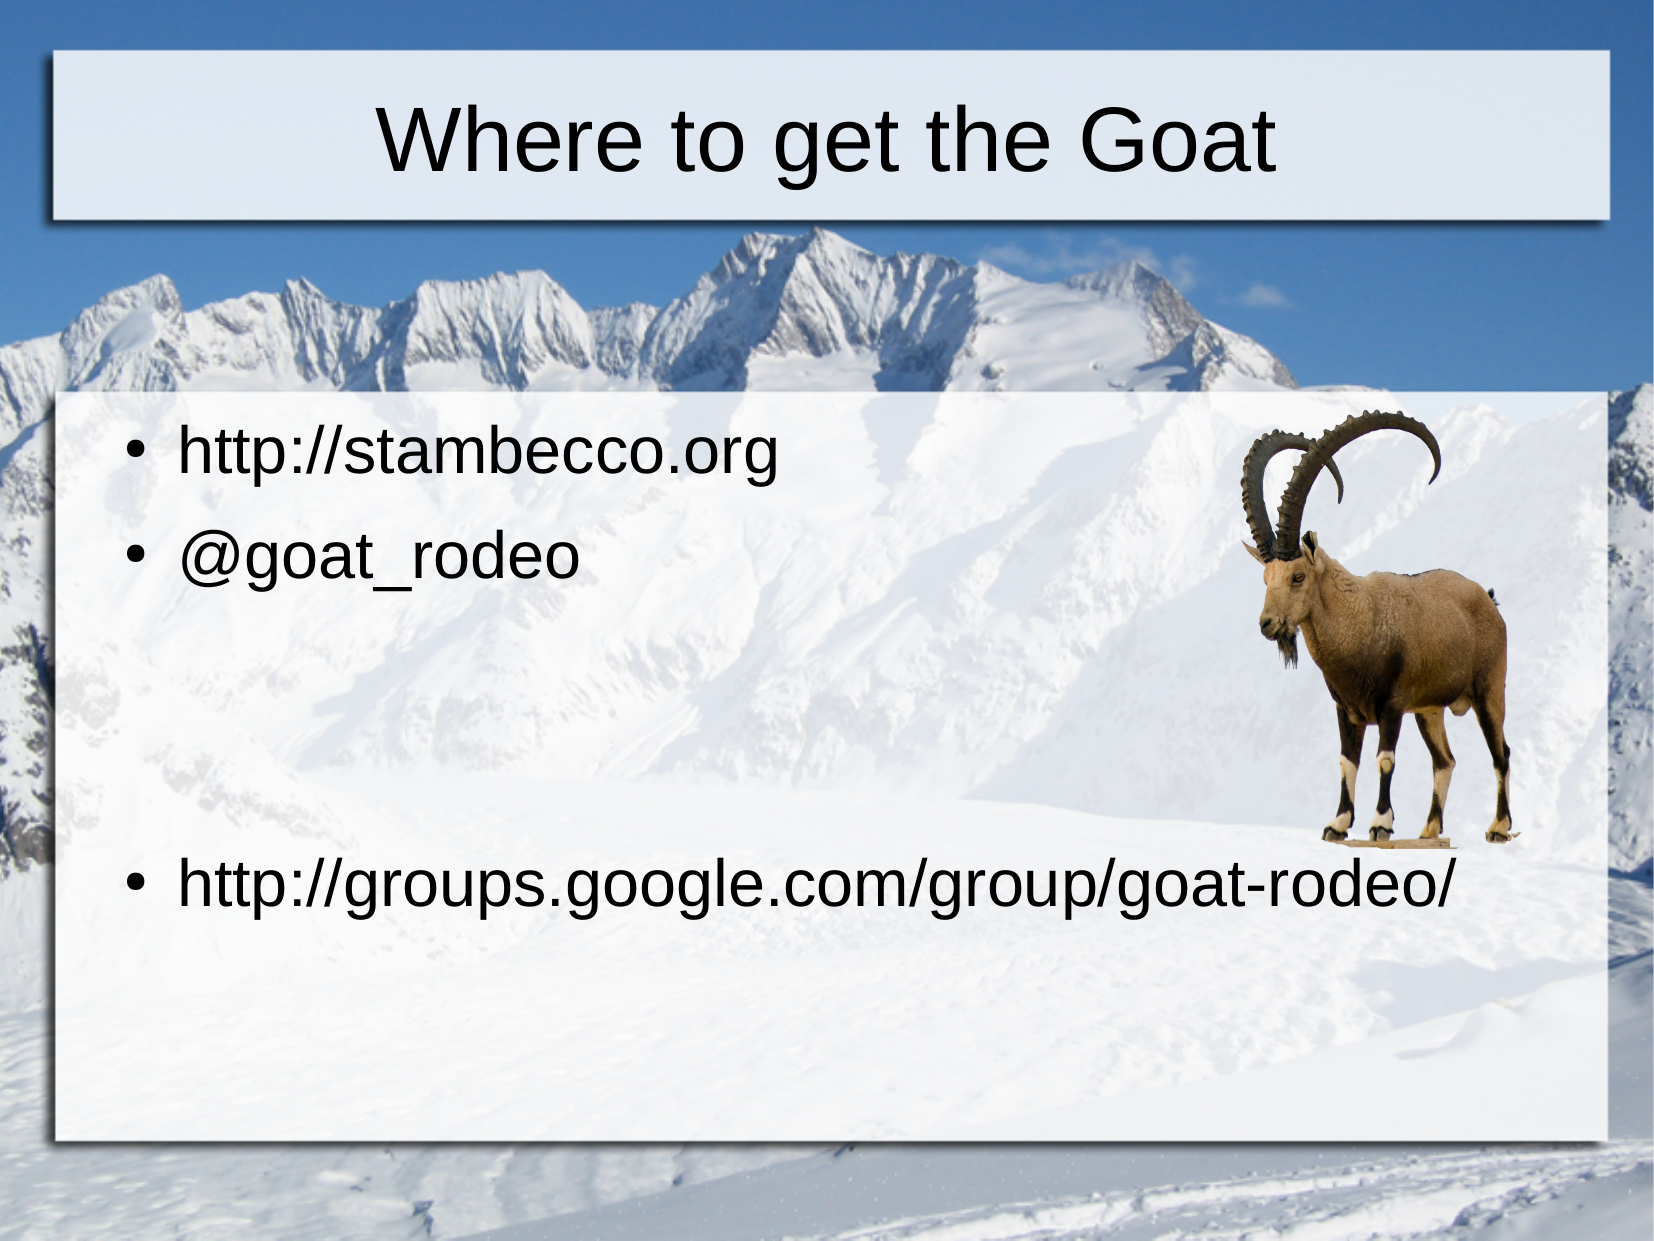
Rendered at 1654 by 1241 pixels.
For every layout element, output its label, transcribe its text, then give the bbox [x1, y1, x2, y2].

list http://stambecco.org @goat_rodeo http://groups.google.com/group/goat-rodeo/ [88, 413, 1571, 1111]
picture [0, 0, 1654, 1241]
title Where to get the Goat [59, 68, 1595, 212]
